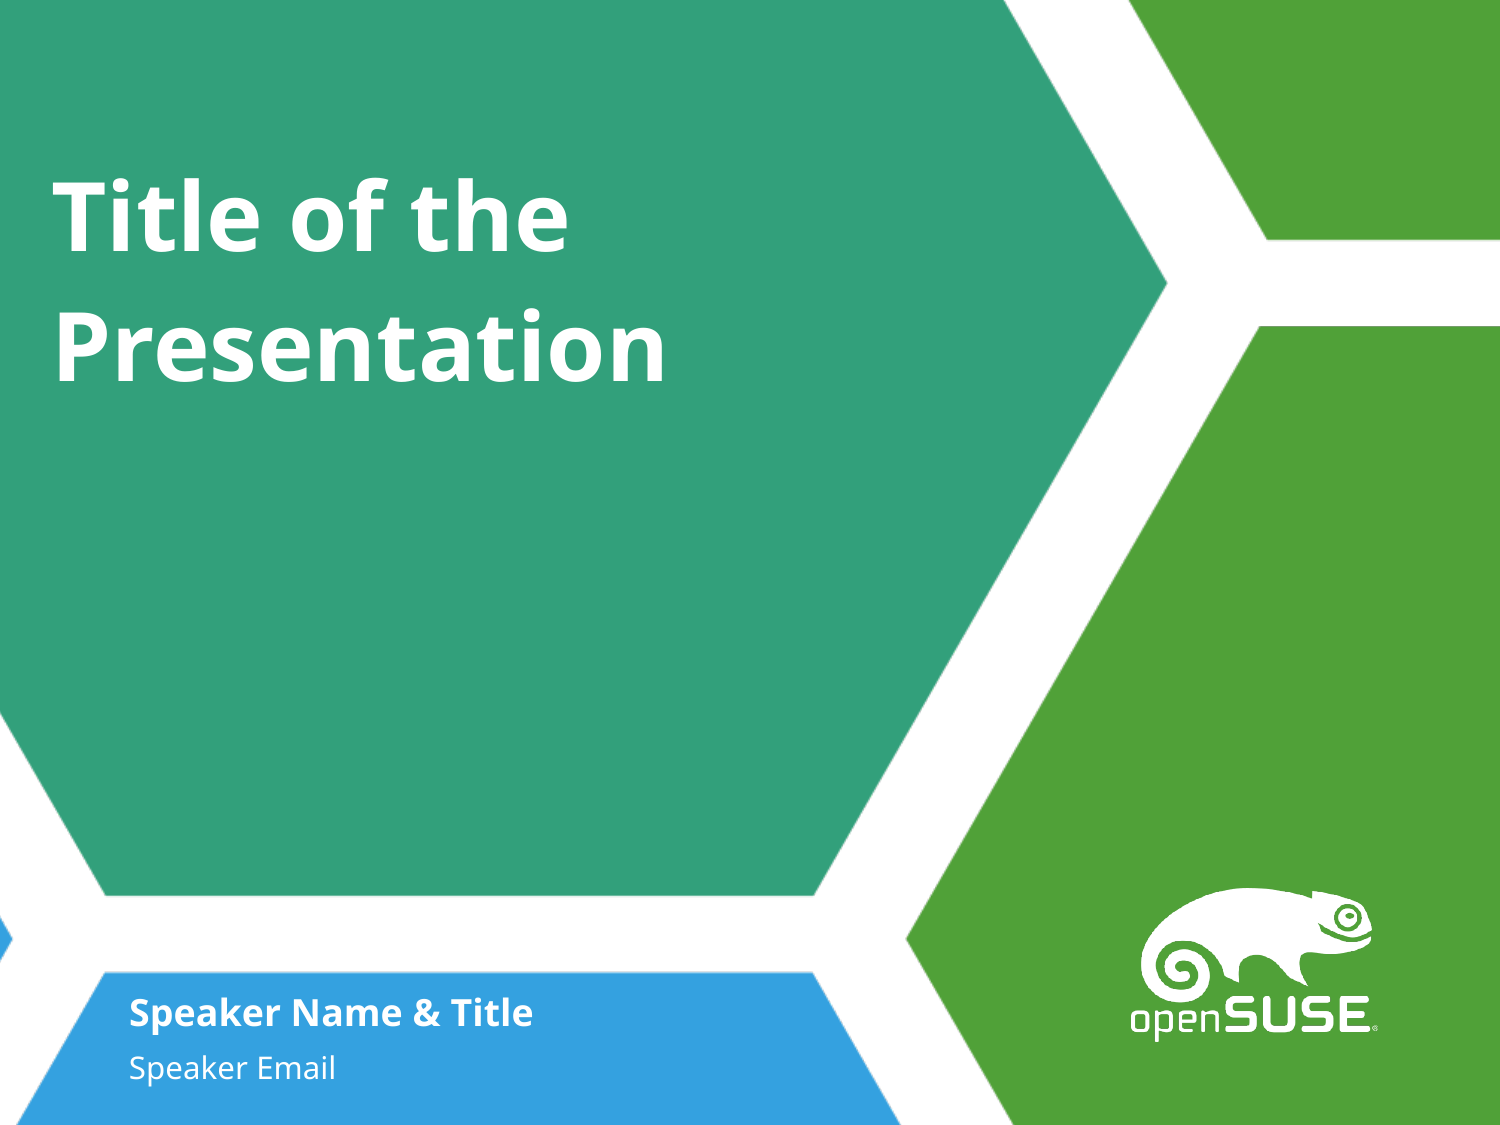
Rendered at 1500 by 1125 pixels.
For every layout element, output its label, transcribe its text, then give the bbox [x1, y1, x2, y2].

title Title of the Presentation [51, 136, 1101, 410]
picture [0, 0, 1500, 1125]
list Speaker Name & Title Speaker Email [126, 986, 751, 1125]
